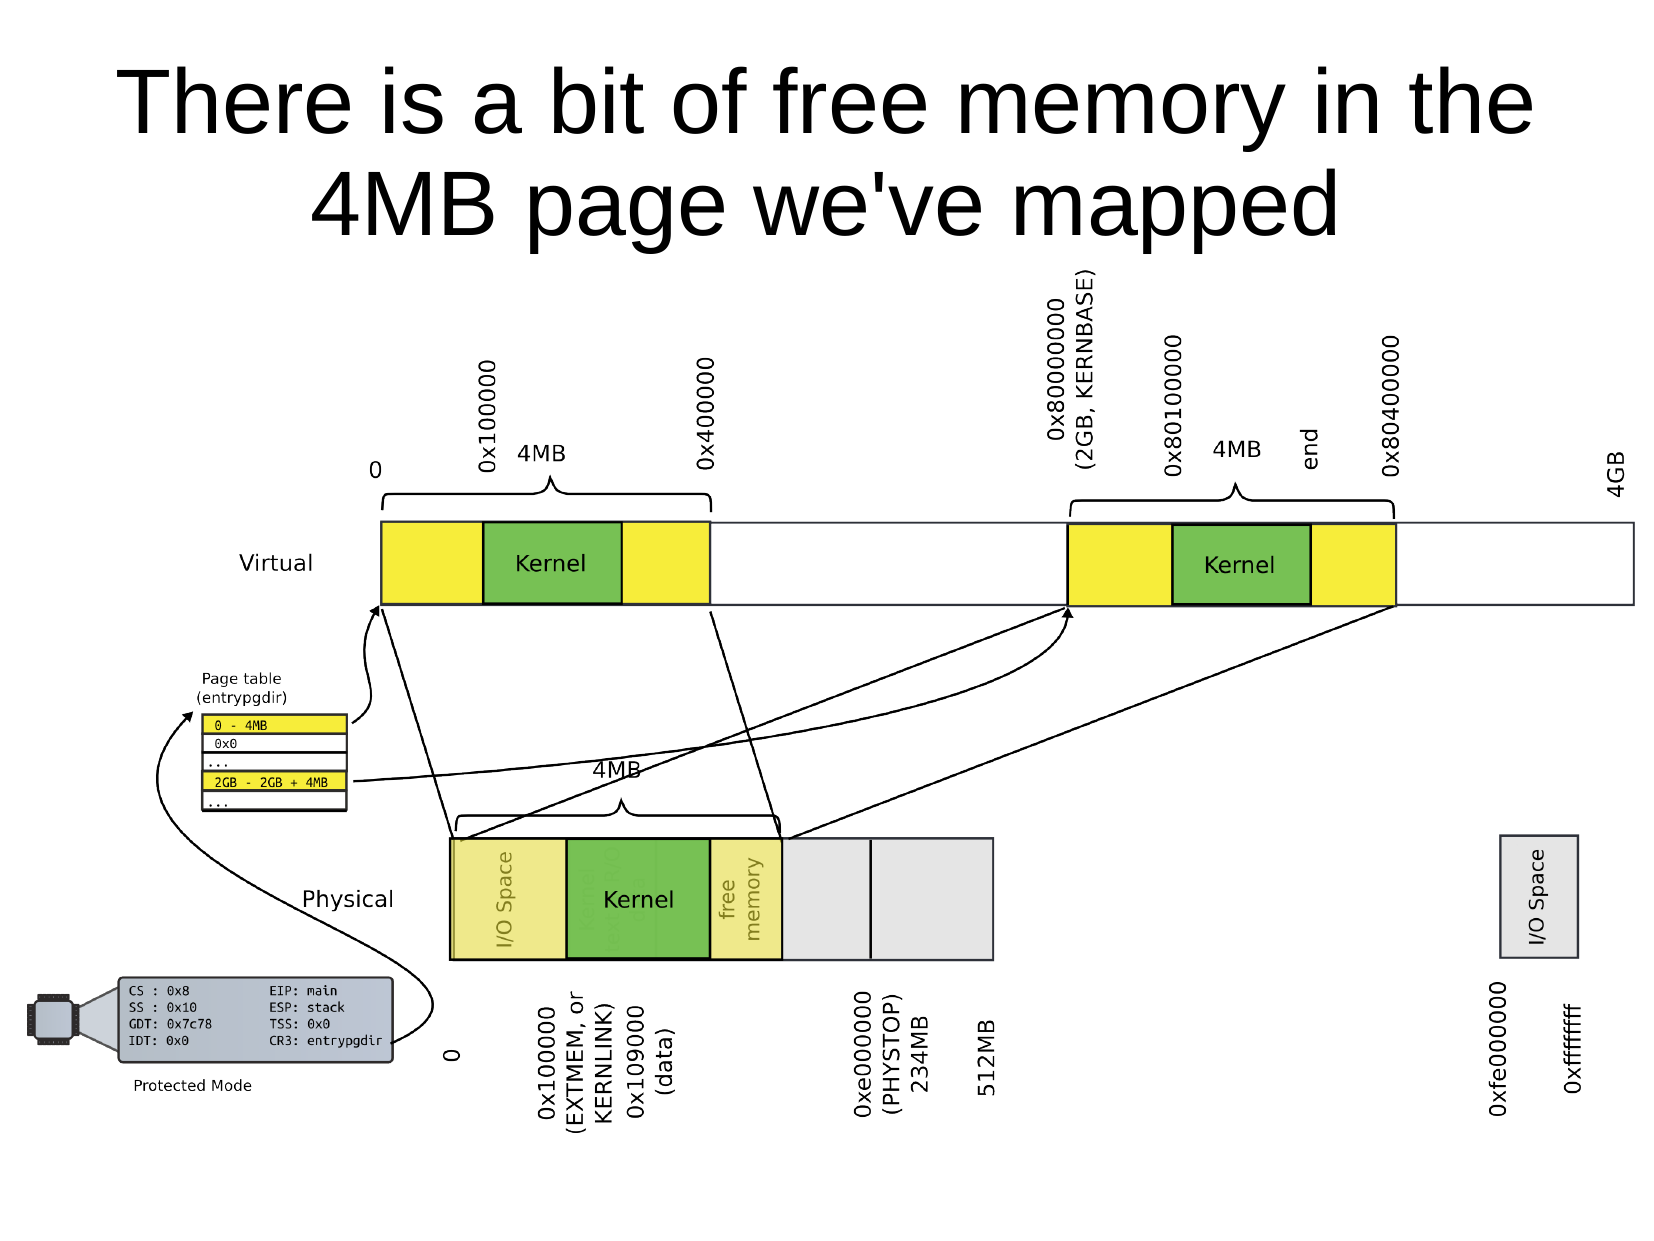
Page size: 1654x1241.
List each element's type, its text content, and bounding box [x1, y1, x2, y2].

picture [27, 270, 1635, 1133]
title There is a bit of free memory in the 4MB page we've mapped [82, 49, 1571, 257]
